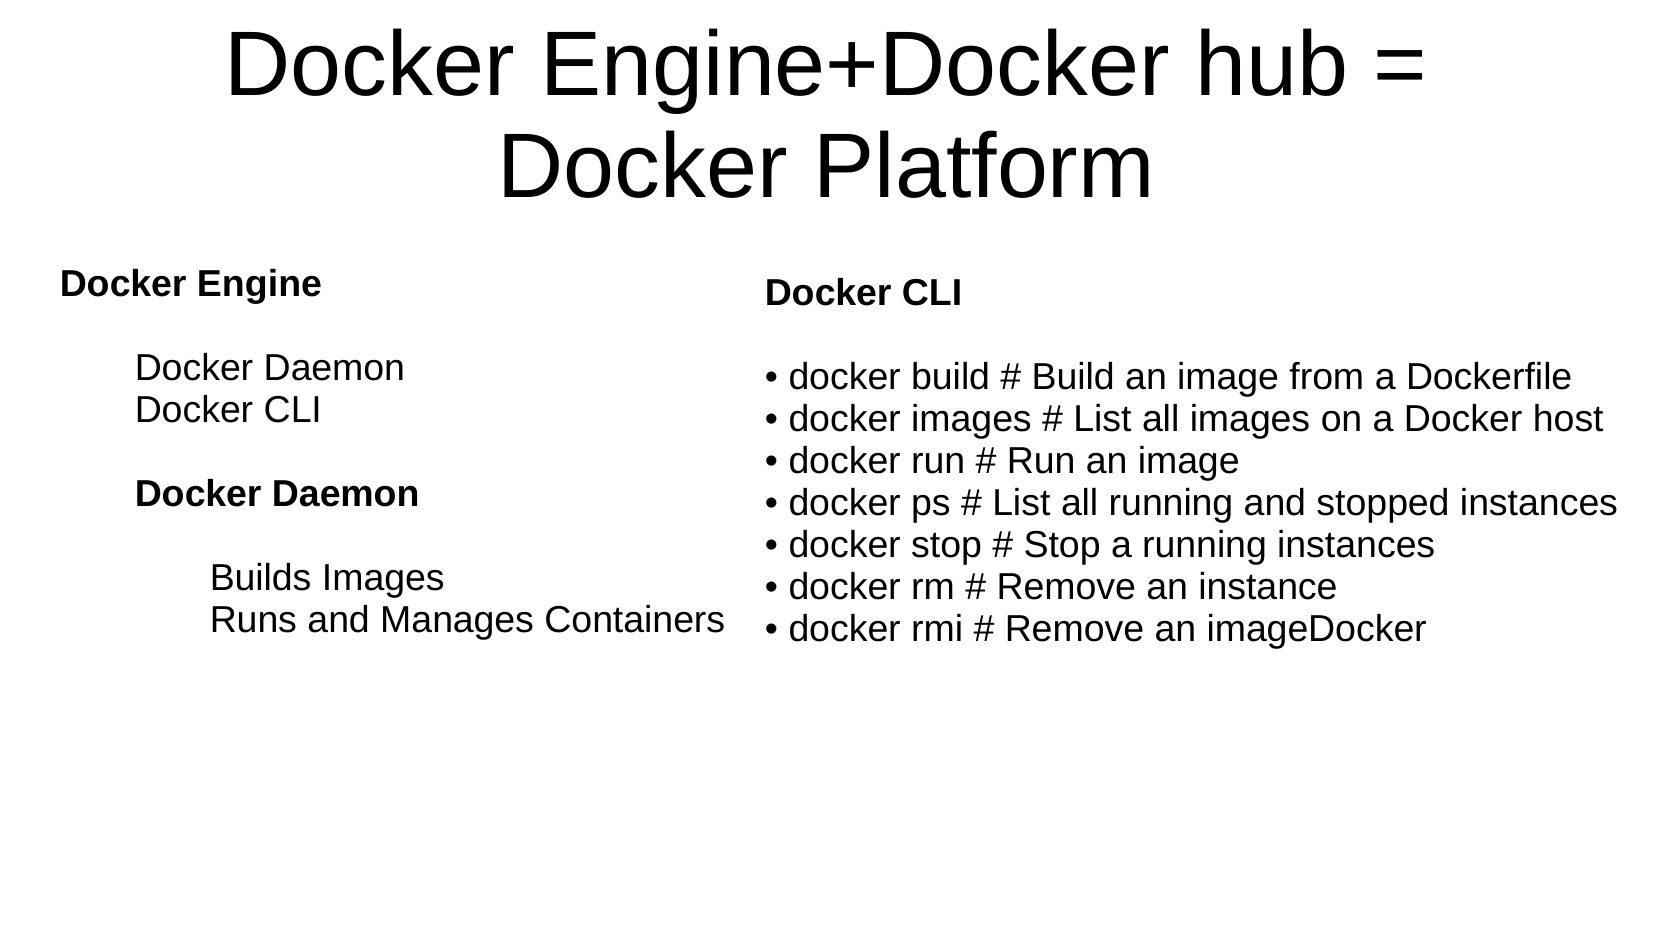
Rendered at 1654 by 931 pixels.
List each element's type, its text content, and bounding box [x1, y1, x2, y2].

title Docker Engine+Docker hub = Docker Platform [82, 12, 1571, 218]
text_box Docker CLI • docker build # Build an image from a Dockerfile • docker images # List all images on a Docker host • docker run # Run an image • docker ps # List all running and stopped instances • docker stop # Stop a running instances • docker rm # Remove an instance • docker rmi # Remove an imageDocker [750, 264, 1634, 657]
text_box Docker Engine Docker Daemon Docker CLI Docker Daemon Builds Images Runs and Manages Containers [45, 255, 766, 856]
